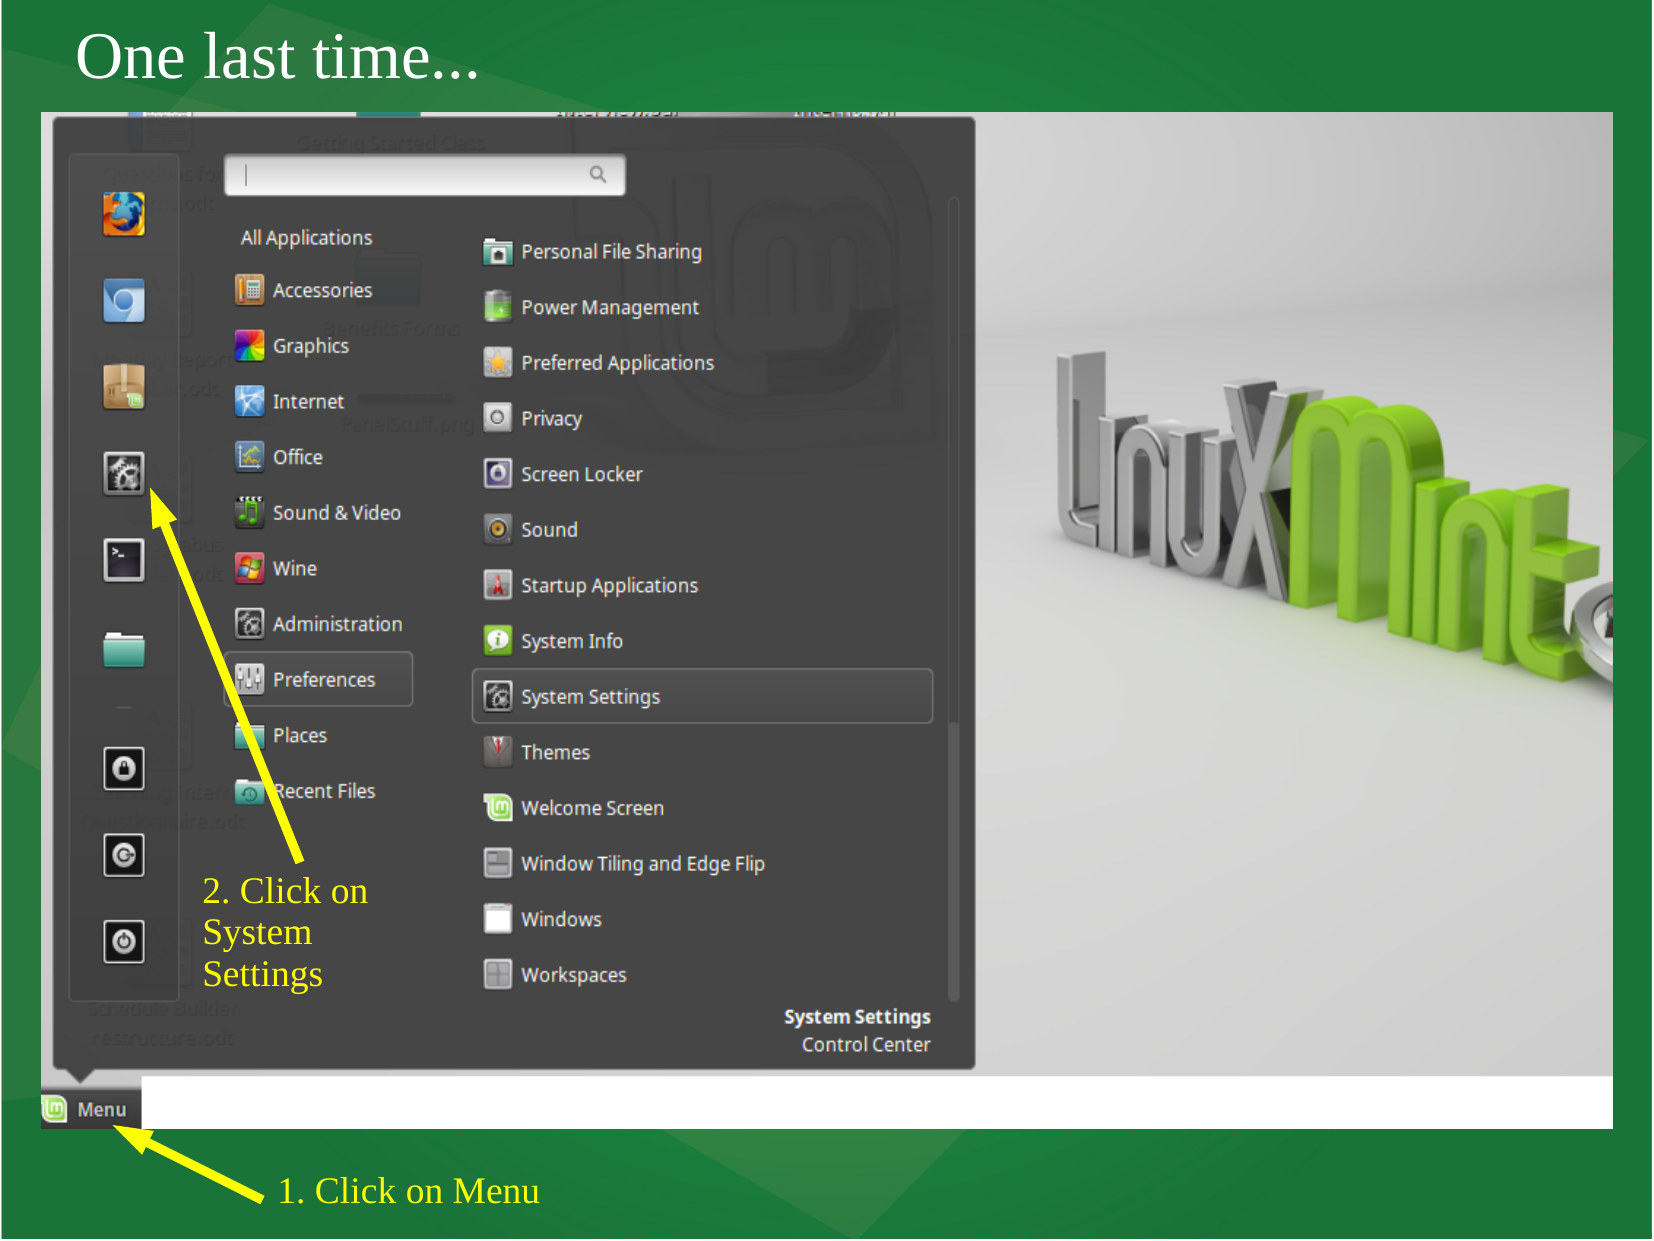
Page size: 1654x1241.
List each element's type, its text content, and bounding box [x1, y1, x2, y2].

text_box 2. Click on System Settings [187, 862, 451, 1013]
text_box 1. Click on Menu [262, 1162, 863, 1220]
title One last time... [75, 0, 1564, 113]
picture [0, 0, 1652, 1241]
